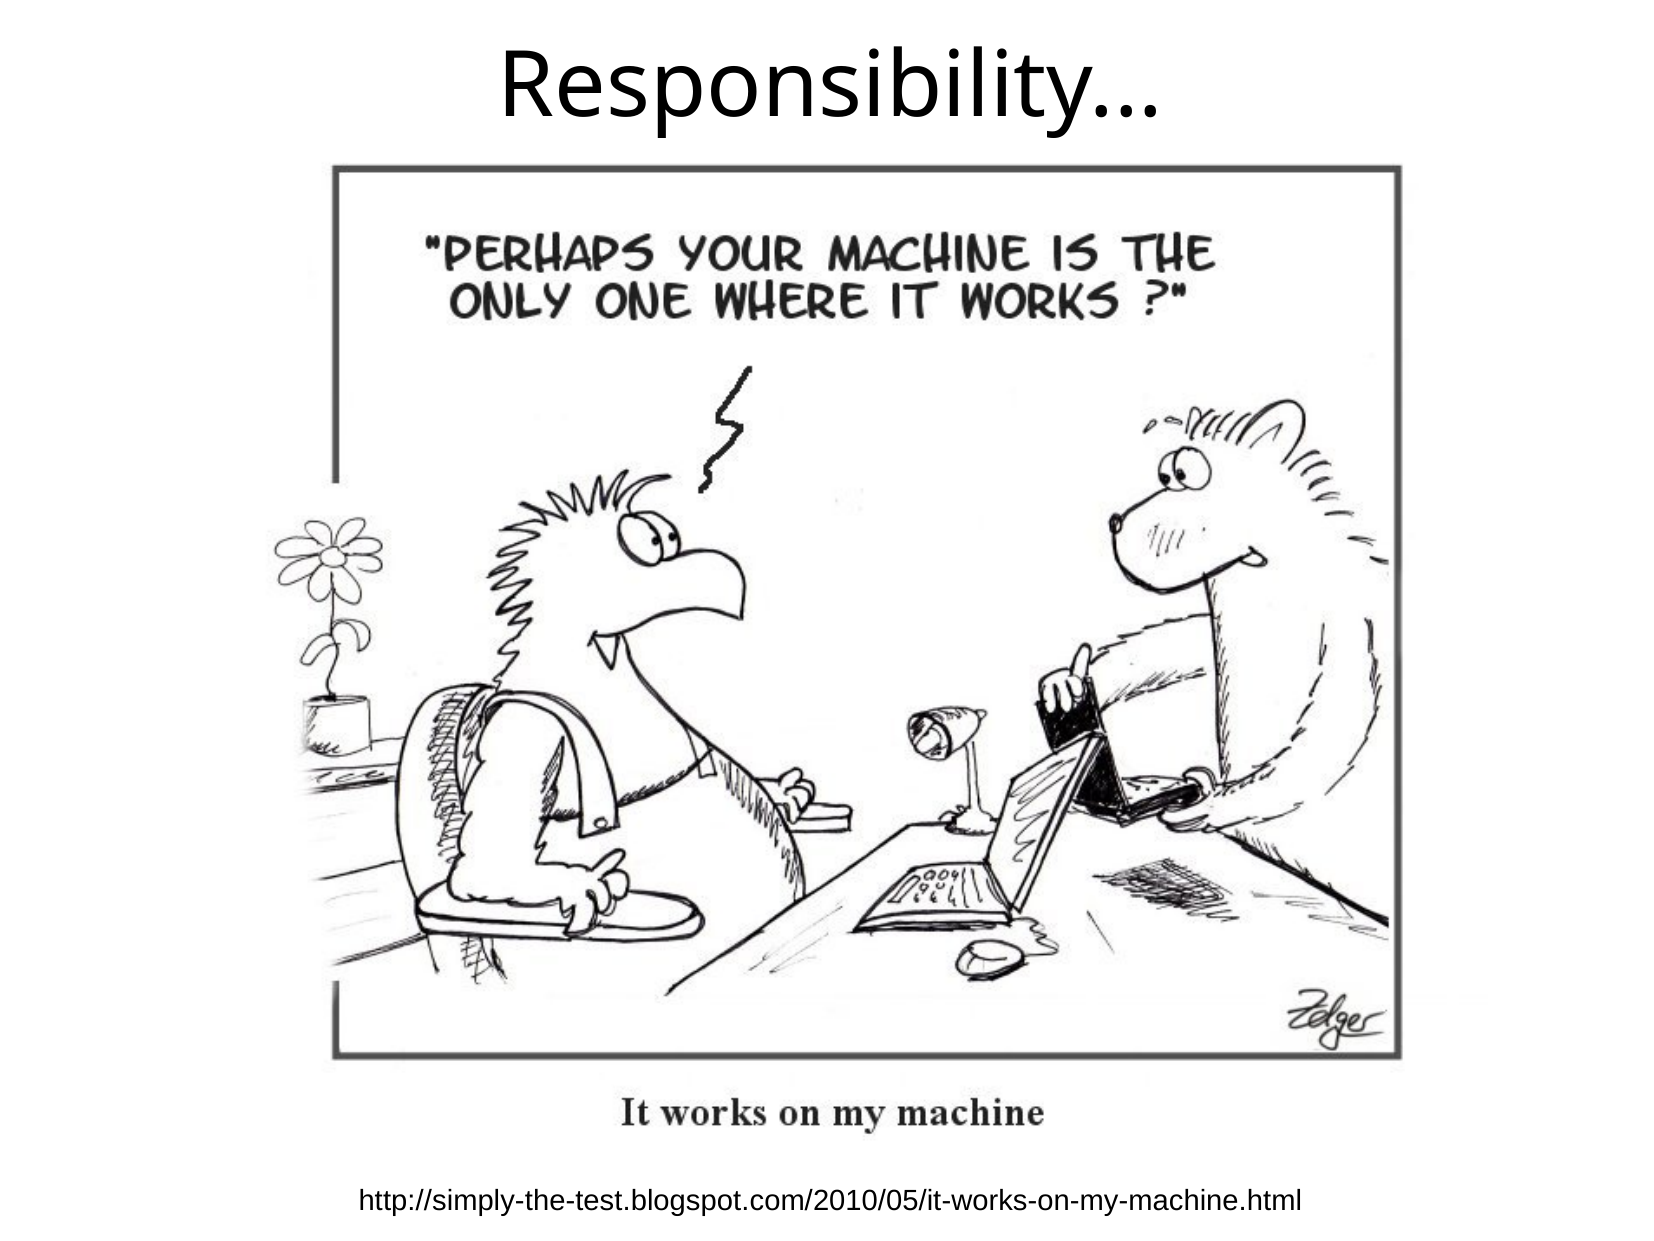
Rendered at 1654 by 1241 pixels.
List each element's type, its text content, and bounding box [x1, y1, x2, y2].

picture [225, 149, 1488, 1185]
title Responsibility... [86, 11, 1576, 151]
text_box http://simply-the-test.blogspot.com/2010/05/it-works-on-my-machine.html [86, 1162, 1576, 1238]
